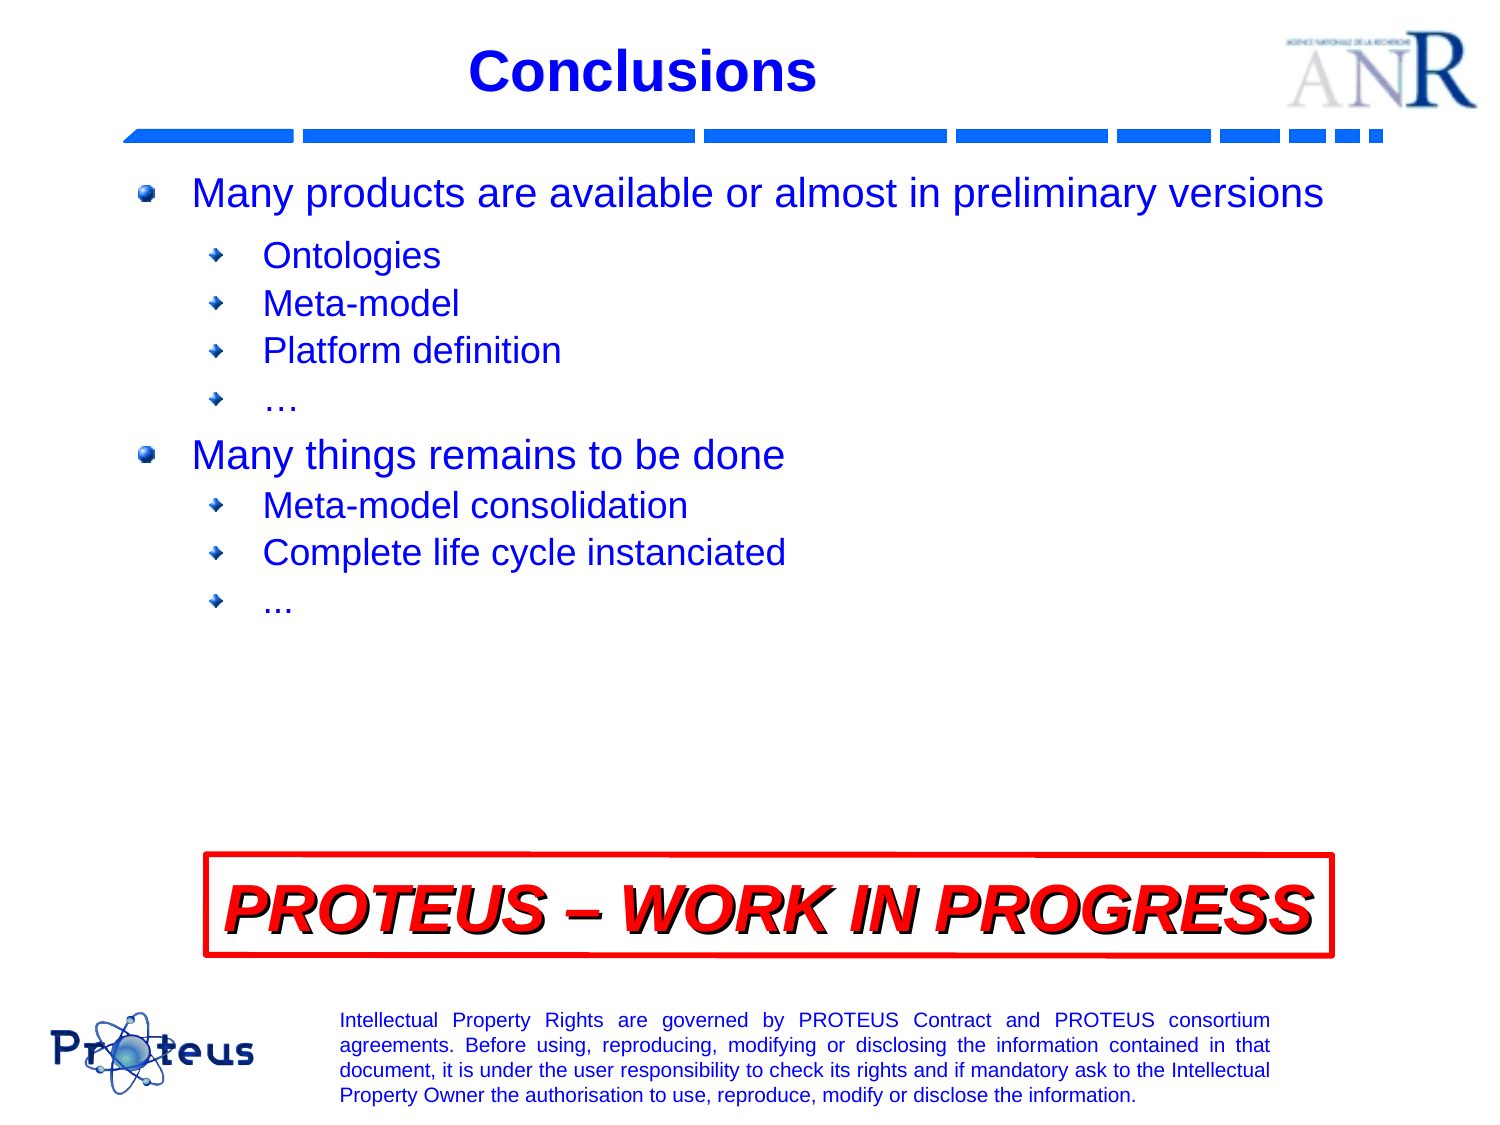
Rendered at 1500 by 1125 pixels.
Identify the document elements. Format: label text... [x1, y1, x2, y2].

picture [35, 1003, 272, 1101]
text_box PROTEUS – WORK IN PROGRESS [205, 854, 1333, 956]
title Conclusions [23, 11, 1264, 130]
list Many products are available or almost in preliminary versions Ontologies Meta-model Platform definition … Many things remains to be done Meta-model consolidation Complete life cycle instanciated ... [120, 170, 1385, 801]
picture [1281, 27, 1484, 115]
